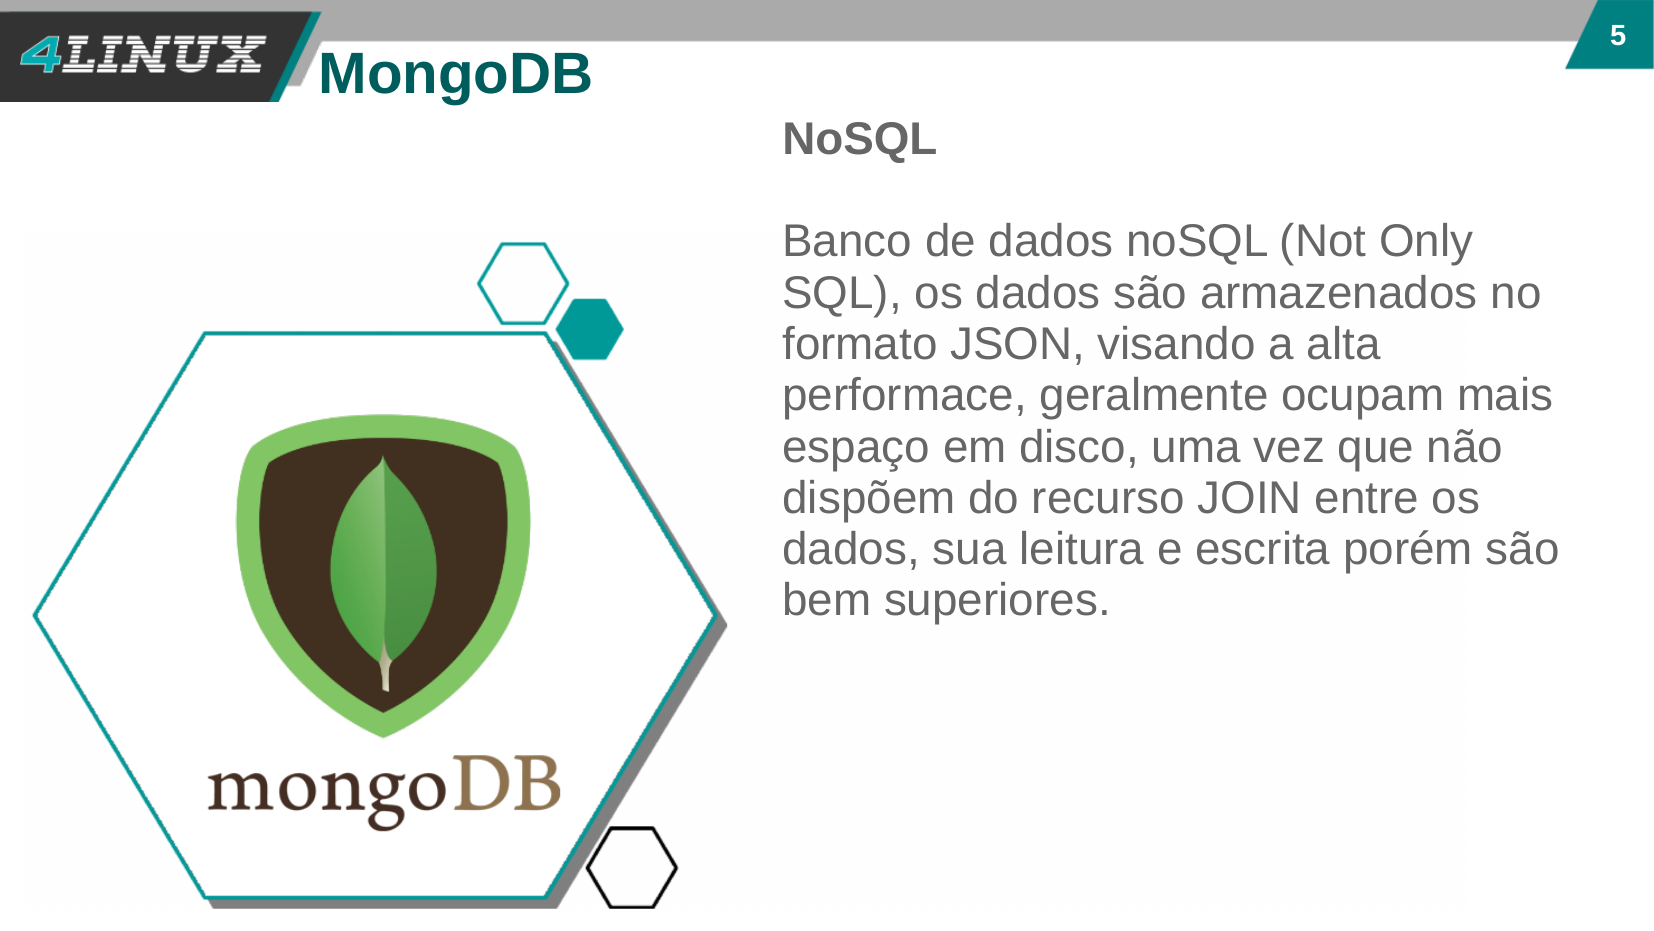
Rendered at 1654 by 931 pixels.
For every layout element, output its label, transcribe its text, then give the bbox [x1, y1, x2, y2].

picture [23, 232, 1468, 910]
picture [0, 0, 1654, 102]
text_box NoSQL Banco de dados noSQL (Not Only SQL), os dados são armazenados no formato JSON, visando a alta performace, geralmente ocupam mais espaço em disco, uma vez que não dispõem do recurso JOIN entre os dados, sua leitura e escrita porém são bem superiores. [767, 105, 1613, 898]
title MongoDB [318, 40, 1648, 106]
